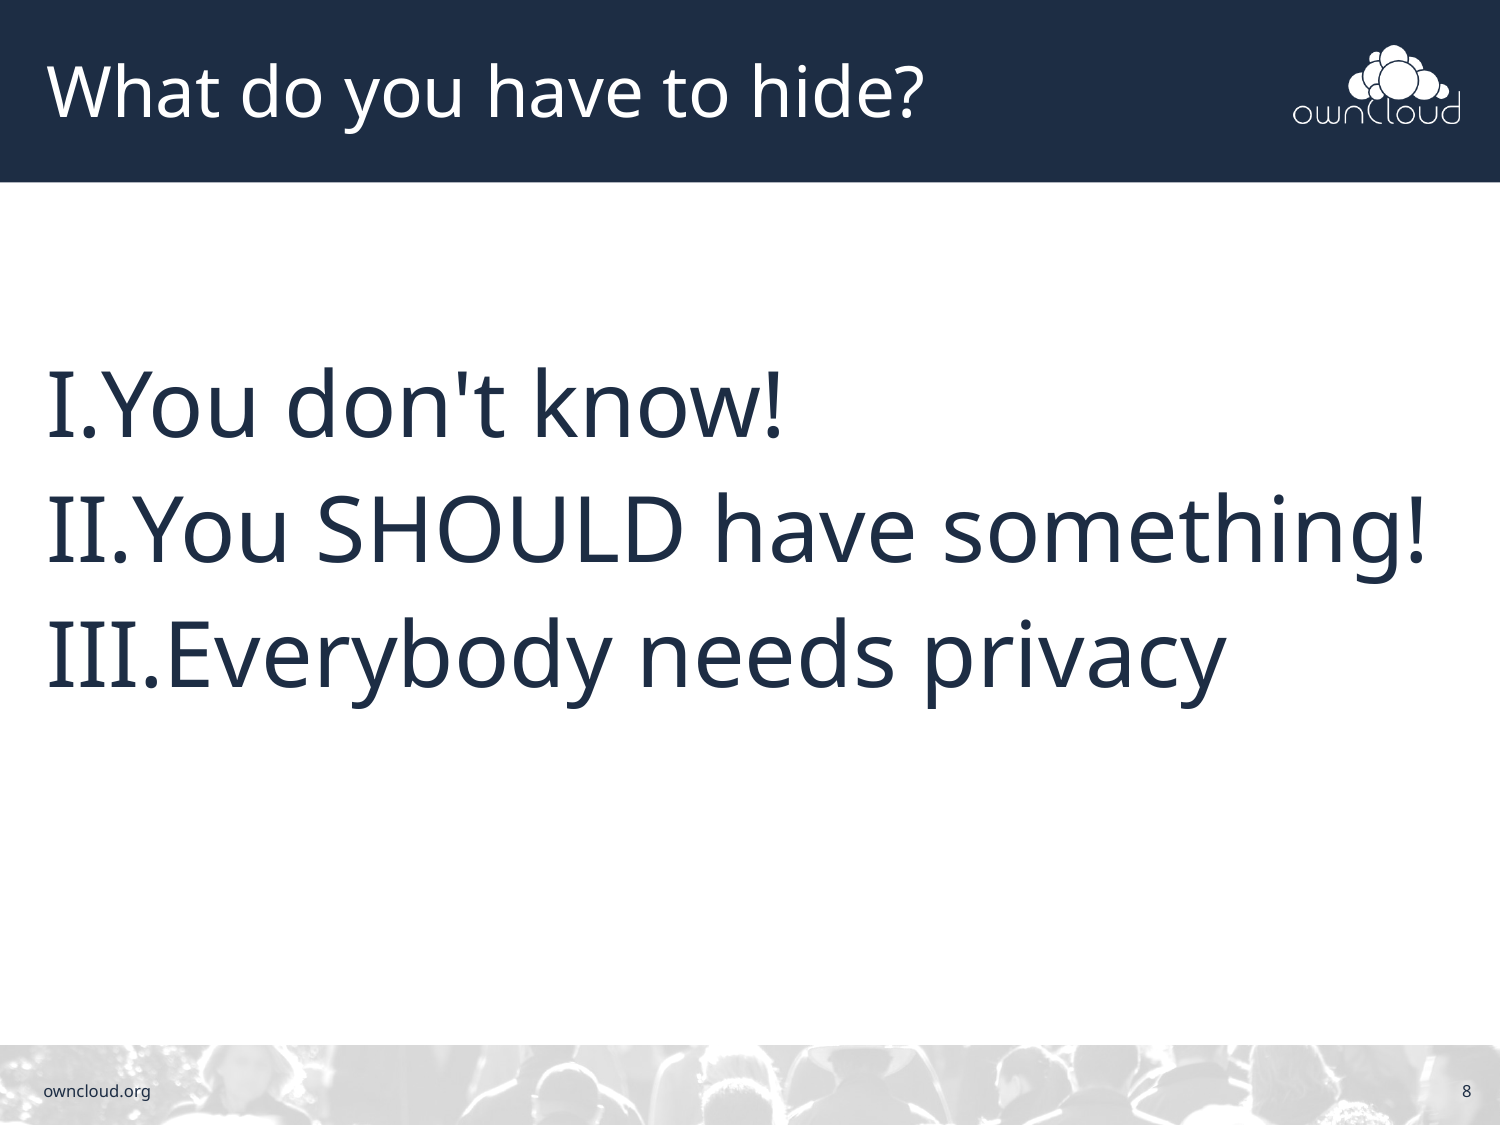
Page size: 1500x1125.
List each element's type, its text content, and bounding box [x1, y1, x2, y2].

list You don't know! You SHOULD have something! Everybody needs privacy [46, 214, 1465, 1026]
title What do you have to hide? [46, 0, 1258, 181]
picture [0, 1045, 1500, 1125]
picture [1293, 45, 1460, 124]
